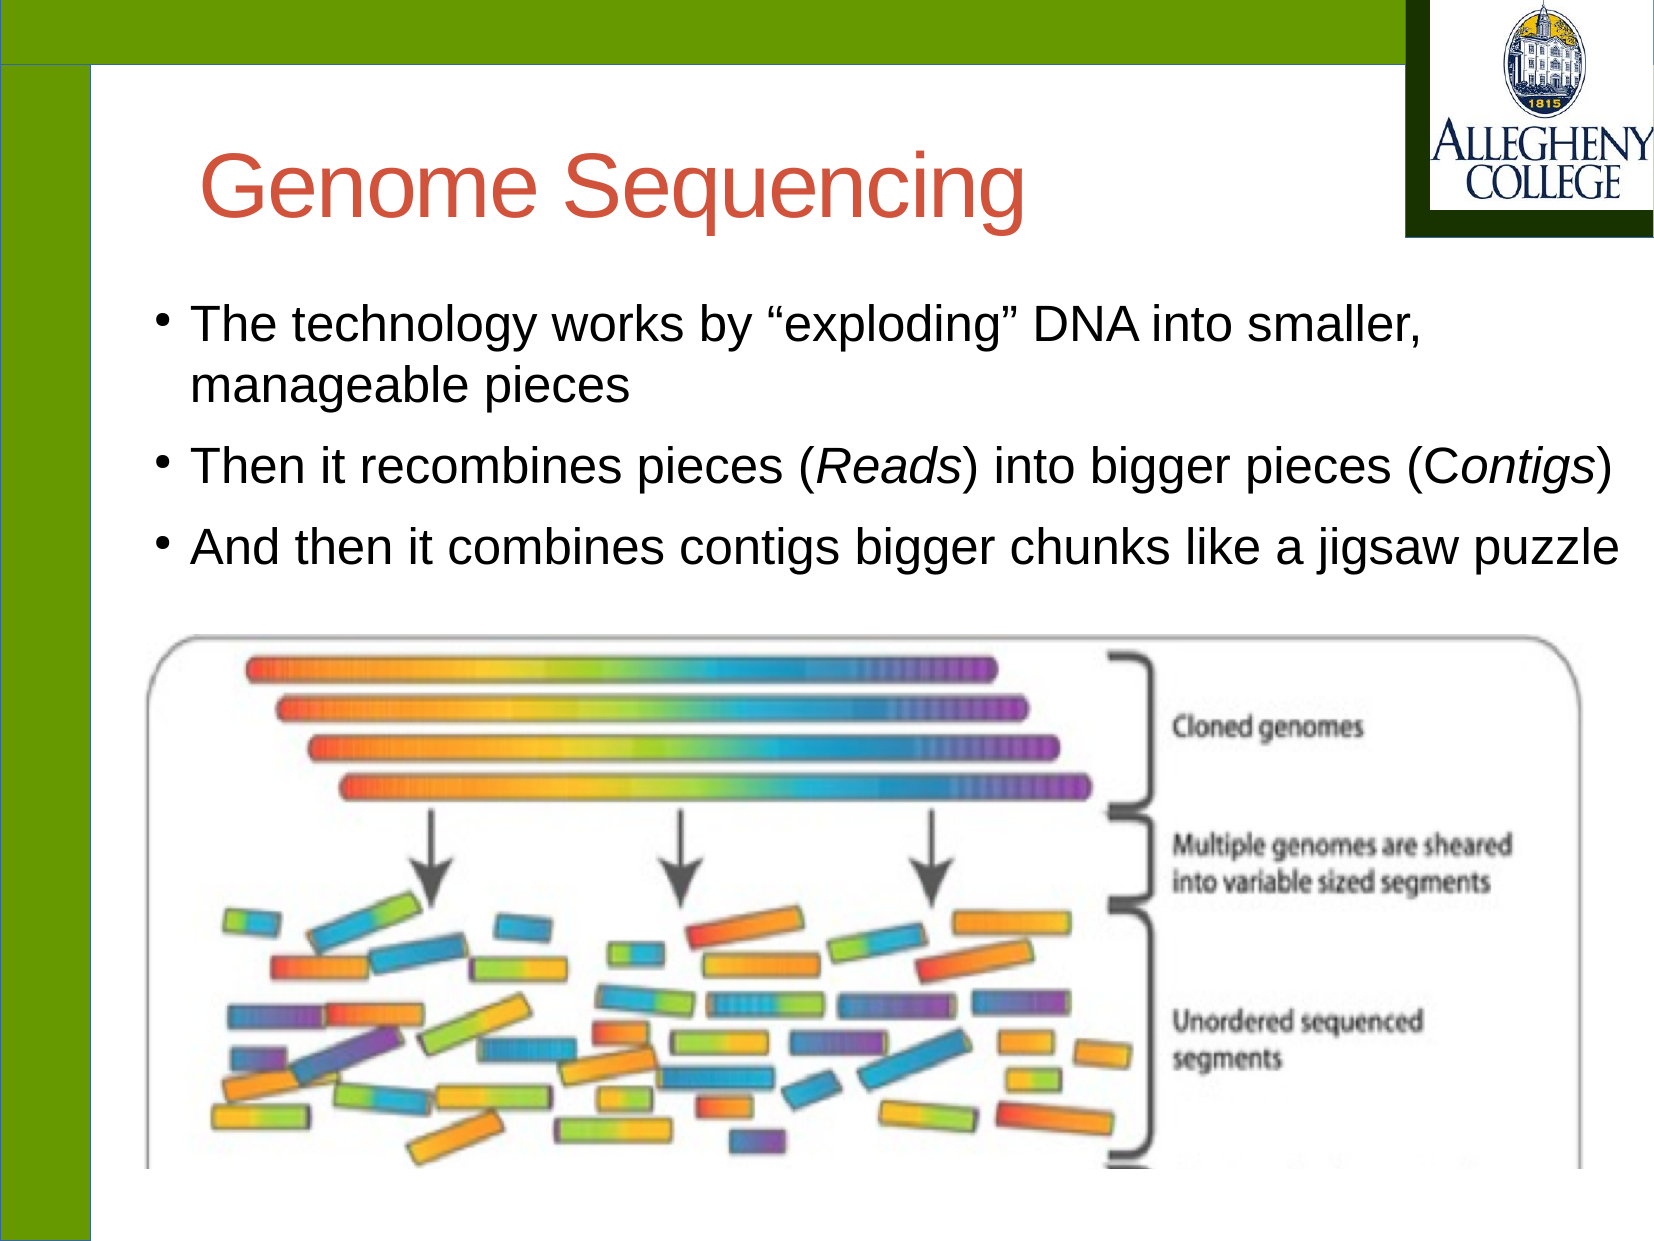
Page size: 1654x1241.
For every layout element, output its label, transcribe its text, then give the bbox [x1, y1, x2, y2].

title Genome Sequencing [183, 99, 1237, 262]
text_box [0, 0, 1654, 1241]
picture [1430, 0, 1654, 210]
picture [53, 634, 1654, 1169]
list The technology works by “exploding” DNA into smaller, manageable pieces Then it recombines pieces (Reads) into bigger pieces (Contigs) And then it combines contigs bigger chunks like a jigsaw puzzle [141, 290, 1630, 616]
